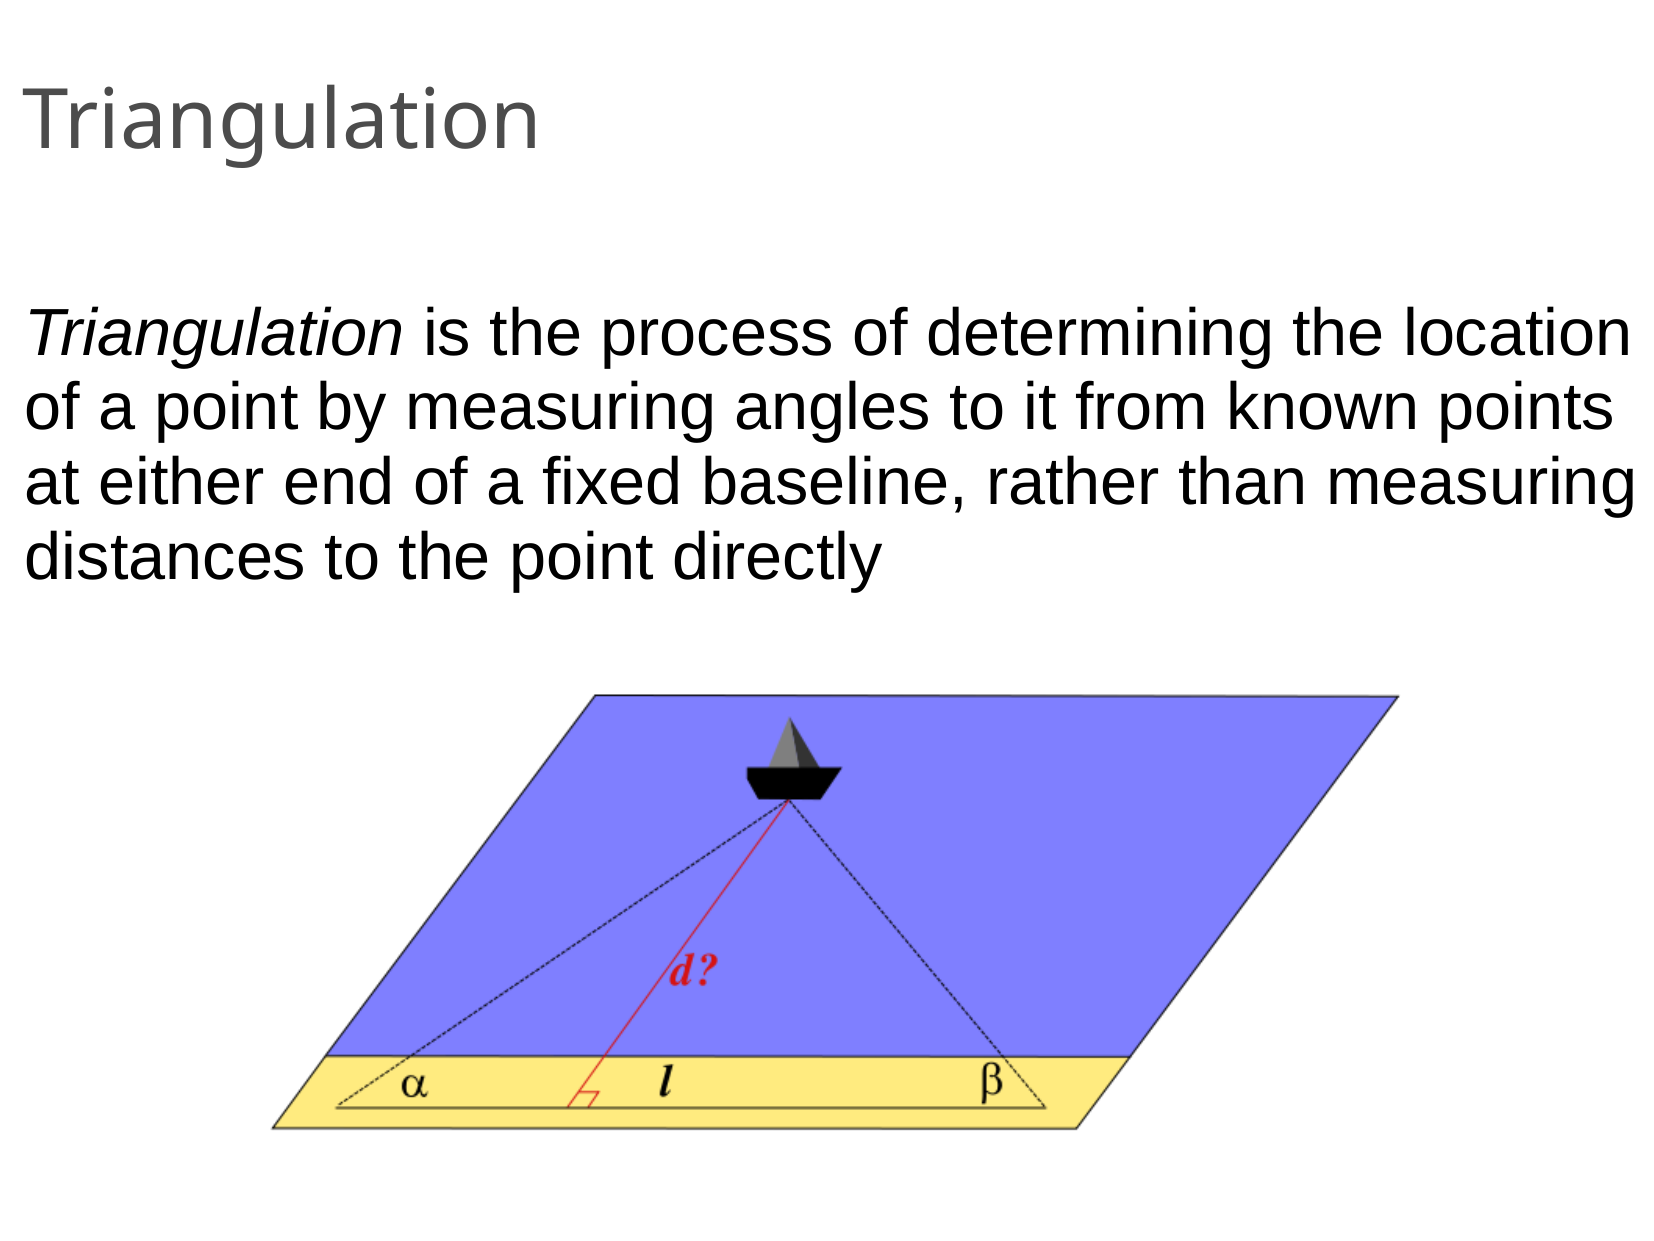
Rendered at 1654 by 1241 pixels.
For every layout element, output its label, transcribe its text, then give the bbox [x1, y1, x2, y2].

picture [249, 676, 1412, 1149]
subtitle Triangulation is the process of determining the location of a point by measuring angles to it from known points at either end of a fixed baseline, rather than measuring distances to the point directly [25, 233, 1654, 655]
title Triangulation [22, 26, 1654, 205]
